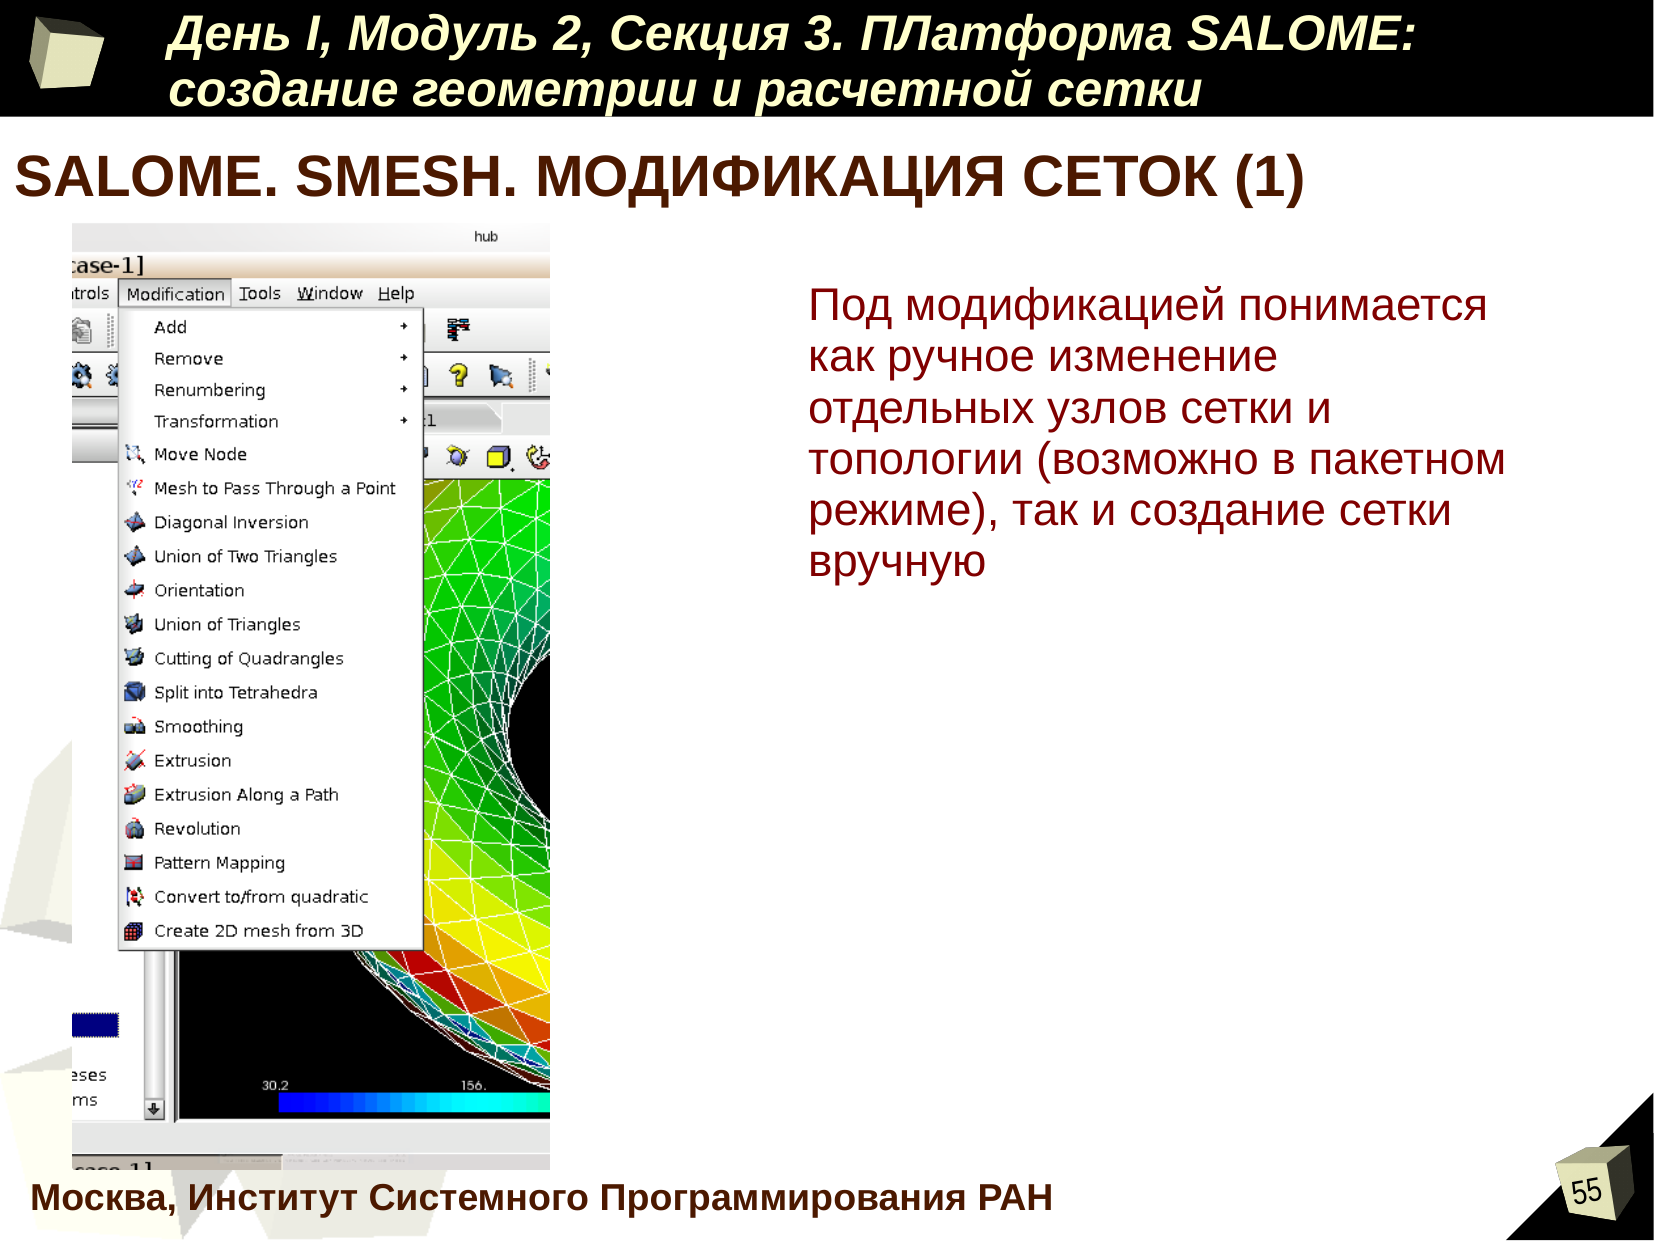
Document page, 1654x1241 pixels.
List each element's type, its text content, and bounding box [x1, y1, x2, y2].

text_box Под модификацией понимается как ручное изменение отдельных узлов сетки и топологии (возможно в пакетном режиме), так и создание сетки вручную [793, 271, 1530, 1099]
picture [0, 222, 550, 1241]
text_box SALOME. SMESH. МОДИФИКАЦИЯ СЕТОК (1) [0, 136, 1654, 217]
picture [464, 1193, 472, 1198]
